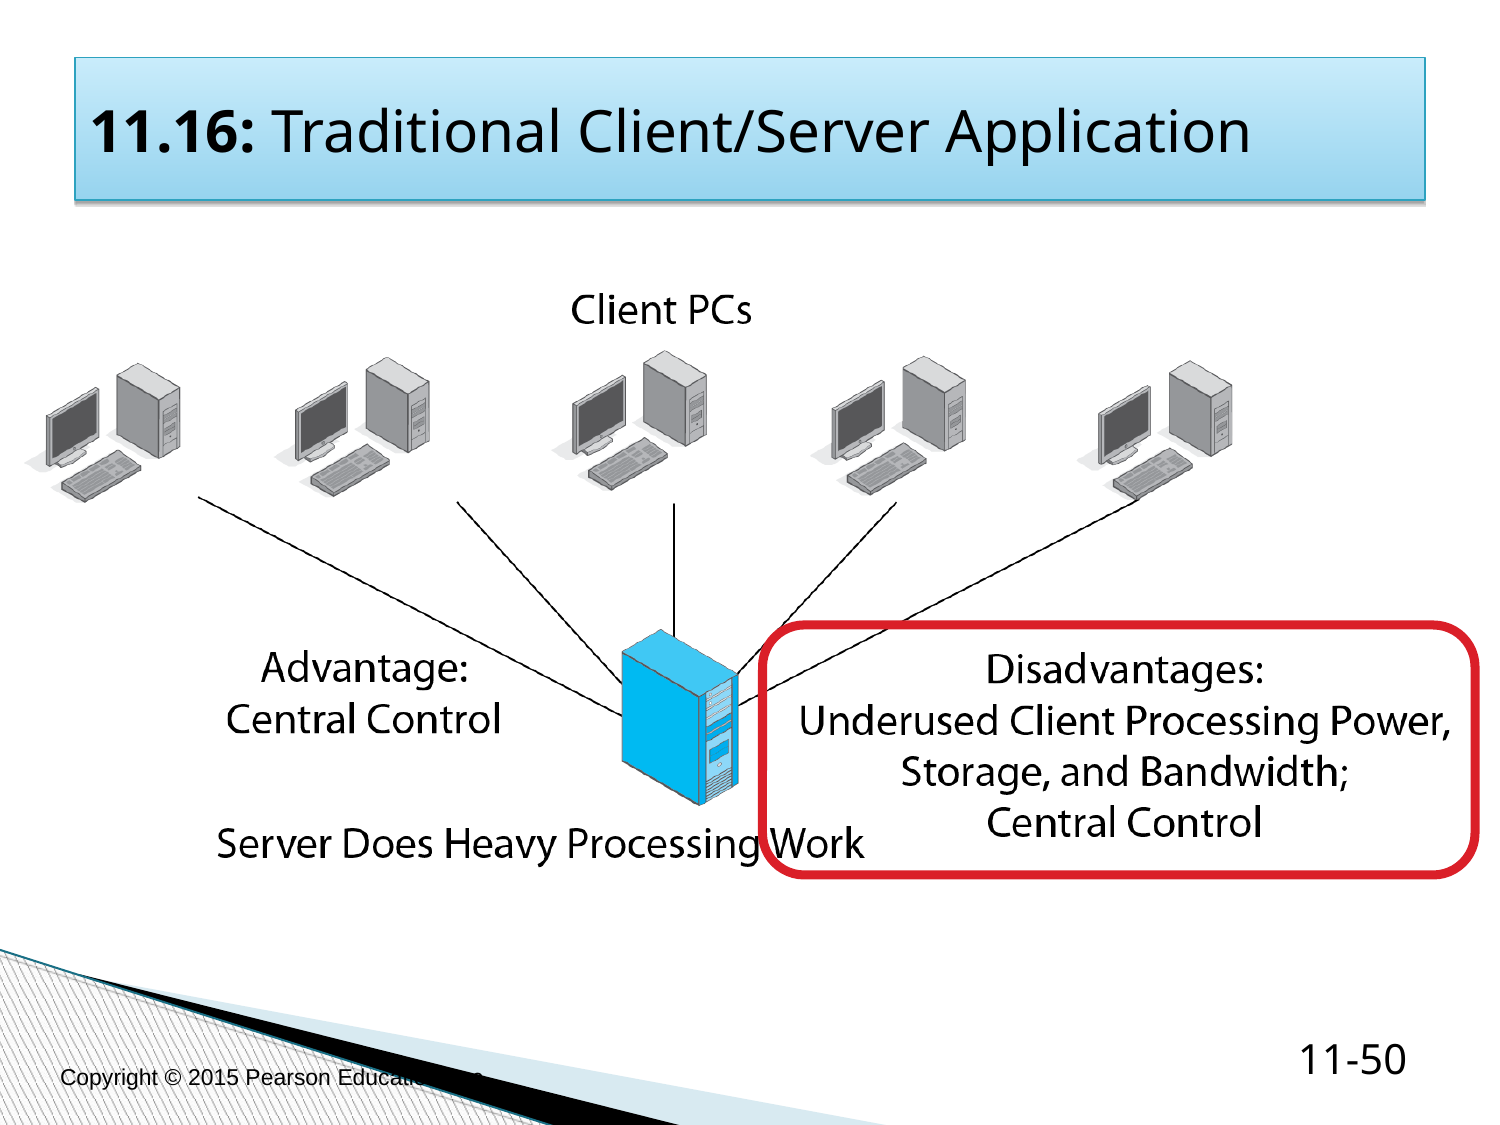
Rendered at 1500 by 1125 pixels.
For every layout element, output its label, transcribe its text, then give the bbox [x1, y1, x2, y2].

footer Copyright © 2015 Pearson Education, Inc. [37, 1050, 513, 1098]
title 11.16: Traditional Client/Server Application [75, 57, 1425, 200]
slide_number 11-<number> [1250, 1037, 1423, 1098]
picture [0, 952, 543, 1125]
picture [767, 630, 1450, 868]
picture [24, 287, 1450, 868]
